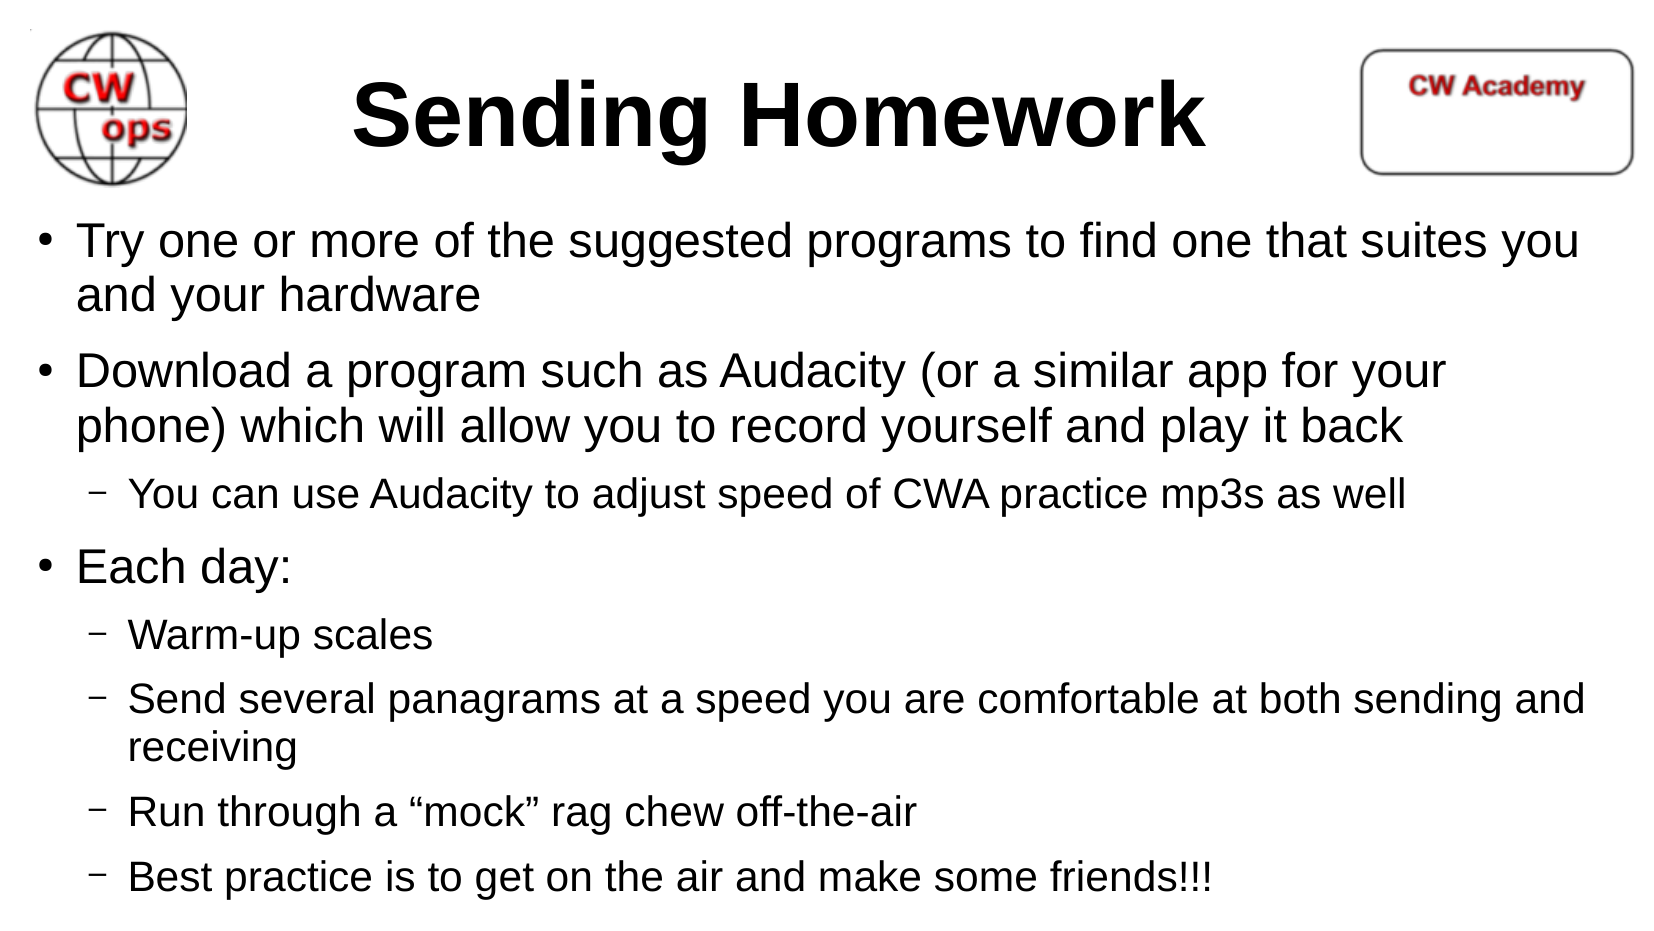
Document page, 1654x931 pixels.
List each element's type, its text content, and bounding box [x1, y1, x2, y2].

title Sending Homework [35, 37, 1524, 193]
picture [1524, 37, 1640, 186]
list Try one or more of the suggested programs to find one that suites you and your hardware Download a program such as Audacity (or a similar app for your phone) which will allow you to record yourself and play it back You can use Audacity to adjust speed of CWA practice mp3s as well Each day: Warm-up scales Send several panagrams at a speed you are comfortable at both sending and receiving Run through a “mock” rag chew off-the-air Best practice is to get on the air and make some friends!!! [24, 213, 1606, 901]
picture [30, 29, 187, 180]
